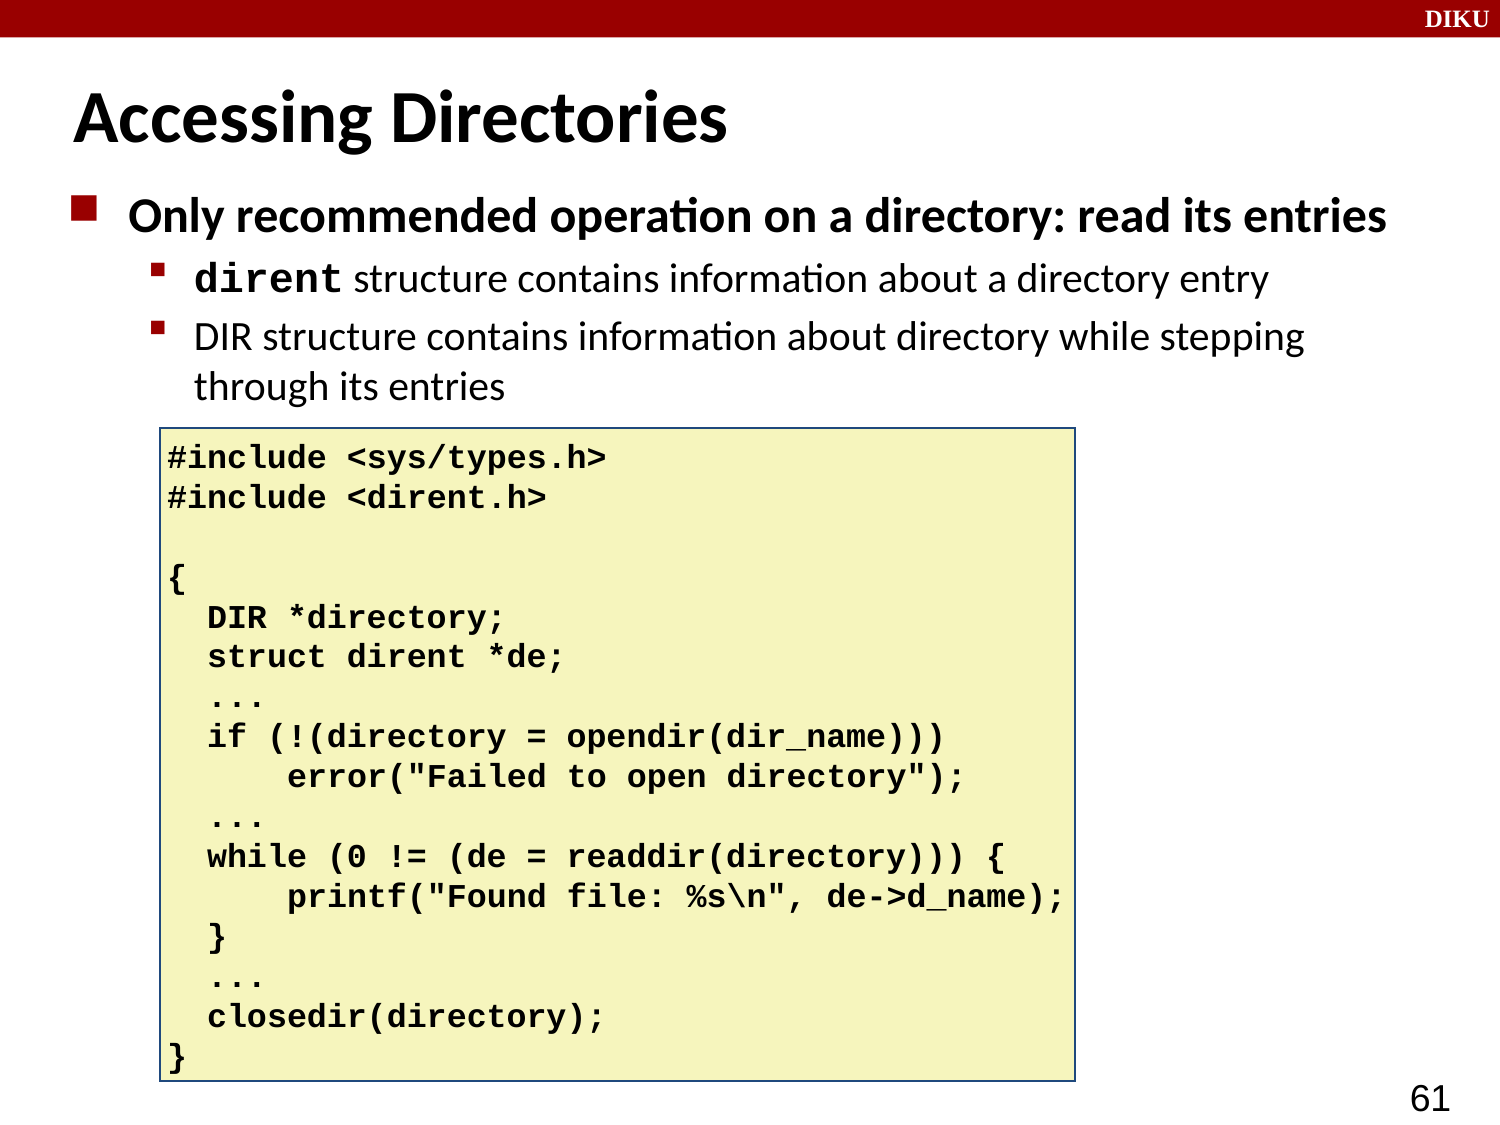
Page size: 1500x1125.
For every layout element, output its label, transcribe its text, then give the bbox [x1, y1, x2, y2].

text_box Only recommended operation on a directory: read its entries dirent structure contains information about a directory entry DIR structure contains information about directory while stepping through its entries [57, 174, 1463, 991]
text_box Accessing Directories [58, 49, 1304, 174]
text_box #include <sys/types.h> #include <dirent.h> { DIR *directory; struct dirent *de; ... if (!(directory = opendir(dir_name))) error("Failed to open directory"); ... while (0 != (de = readdir(directory))) { printf("Found file: %s\n", de->d_name); } ... closedir(directory); } [159, 427, 1075, 1082]
